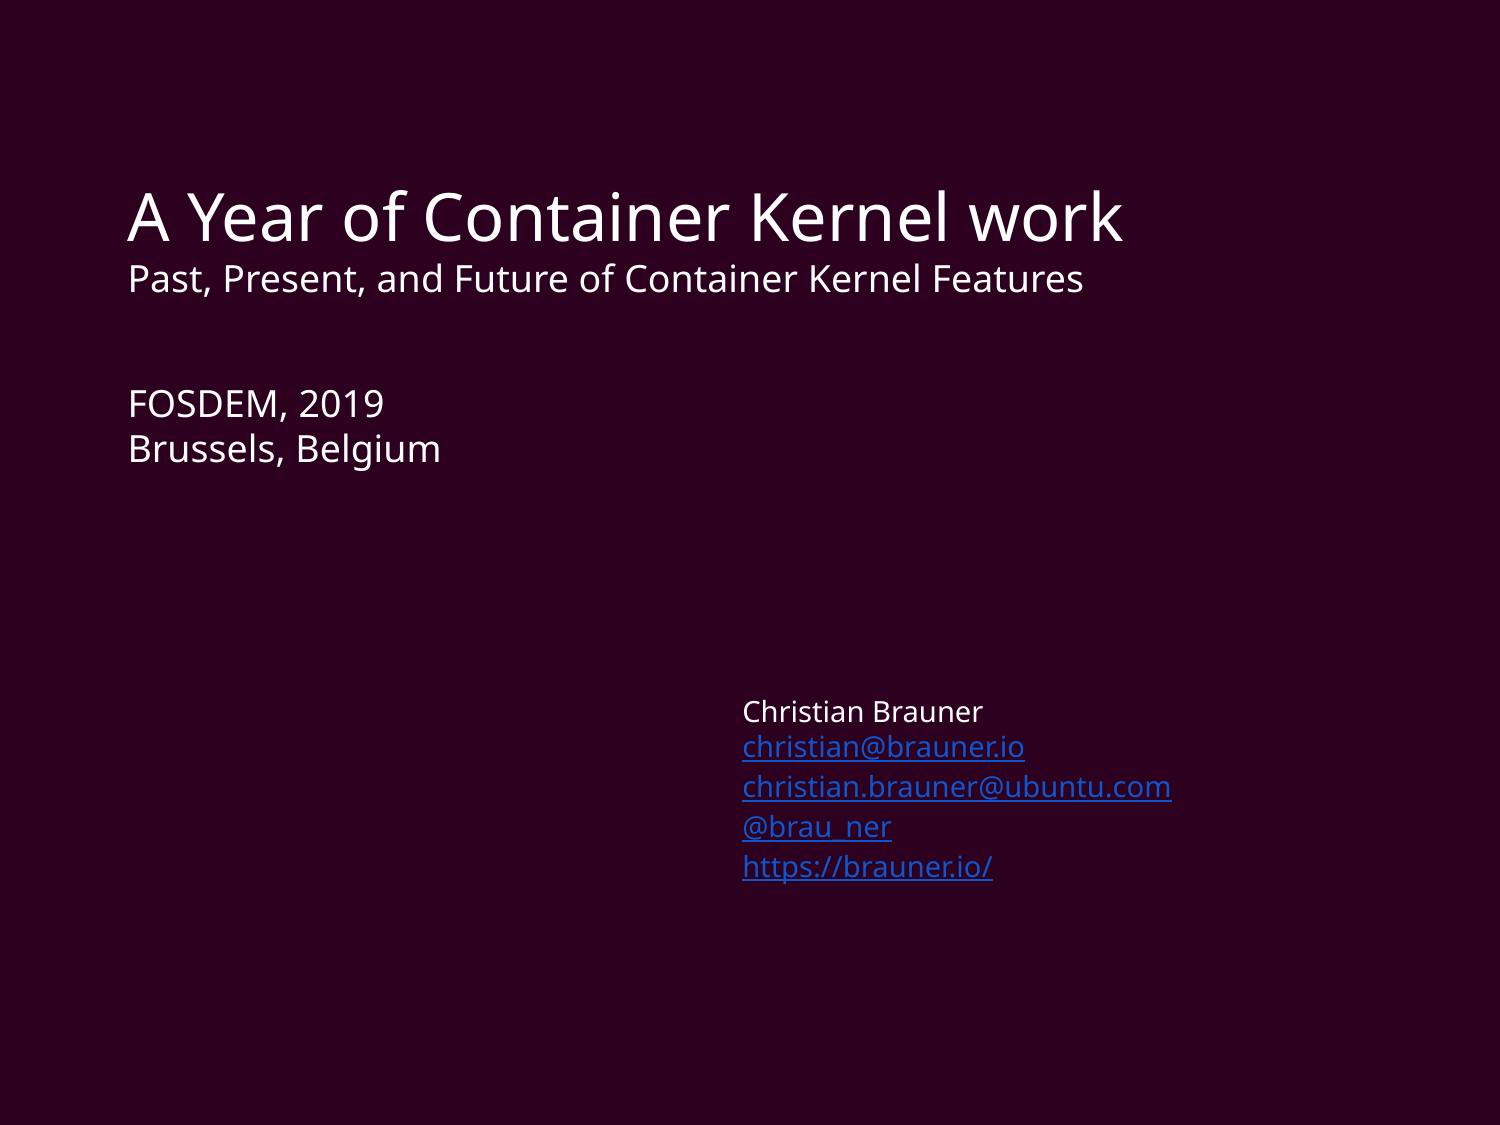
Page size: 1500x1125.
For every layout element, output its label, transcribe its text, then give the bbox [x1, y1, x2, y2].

title A Year of Container Kernel work Past, Present, and Future of Container Kernel Features FOSDEM, 2019 Brussels, Belgium [112, 60, 1388, 486]
text_box Christian Brauner christian@brauner.io christian.brauner@ubuntu.com @brau_ner https://brauner.io/ [727, 566, 1471, 903]
